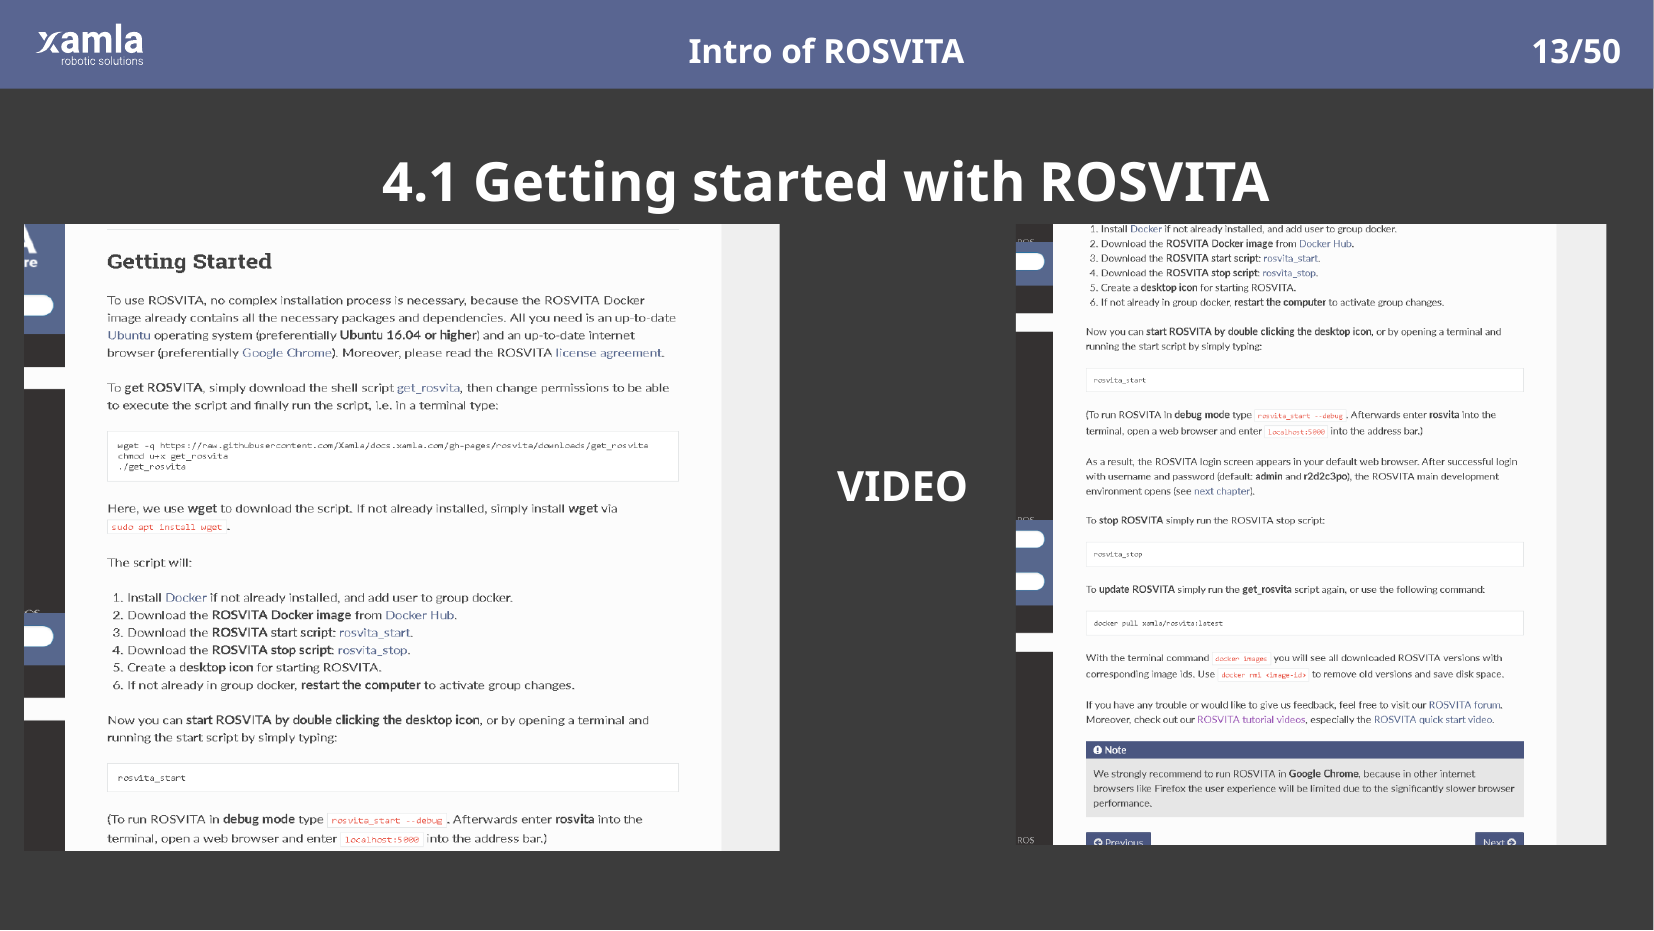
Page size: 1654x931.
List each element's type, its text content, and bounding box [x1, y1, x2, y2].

picture [24, 224, 780, 851]
text_box 13/50 [1511, 20, 1636, 80]
text_box VIDEO [780, 448, 1015, 833]
picture [35, 23, 143, 65]
text_box 4.1 Getting started with ROSVITA [188, 135, 1465, 223]
text_box Intro of ROSVITA [296, 20, 1357, 80]
text_box [0, 0, 1654, 89]
picture [1015, 224, 1607, 845]
